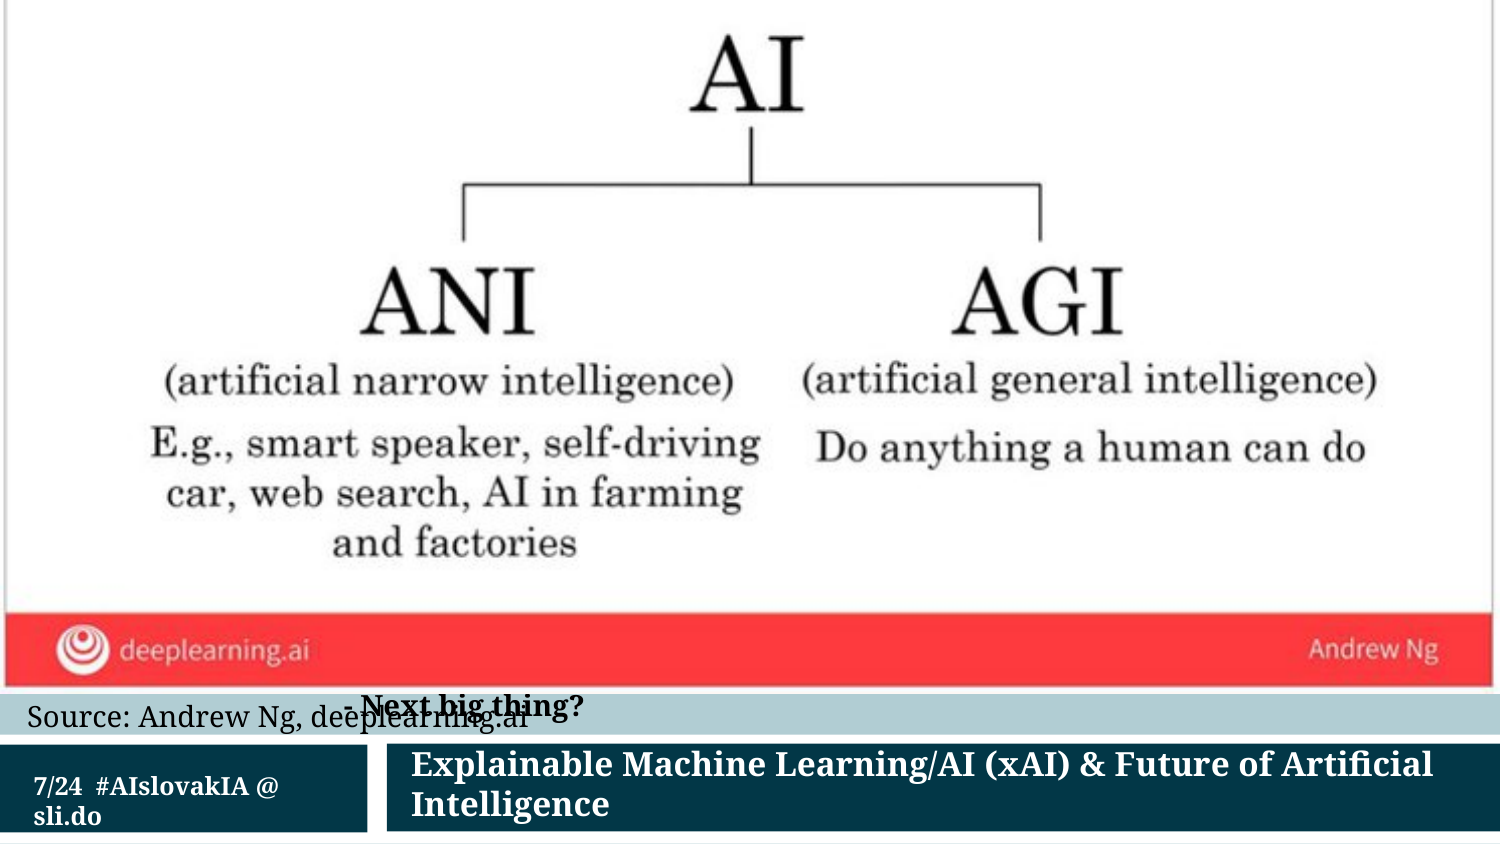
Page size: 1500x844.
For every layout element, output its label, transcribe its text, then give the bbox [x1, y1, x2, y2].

text_box Source: Andrew Ng, deeplearning.ai [15, 657, 1475, 749]
text_box 7/24 #AIslovakIA @ sli.do [22, 764, 362, 808]
text_box Explainable Machine Learning/AI (xAI) & Future of Artificial Intelligence [400, 740, 1500, 826]
picture [0, 0, 1500, 732]
